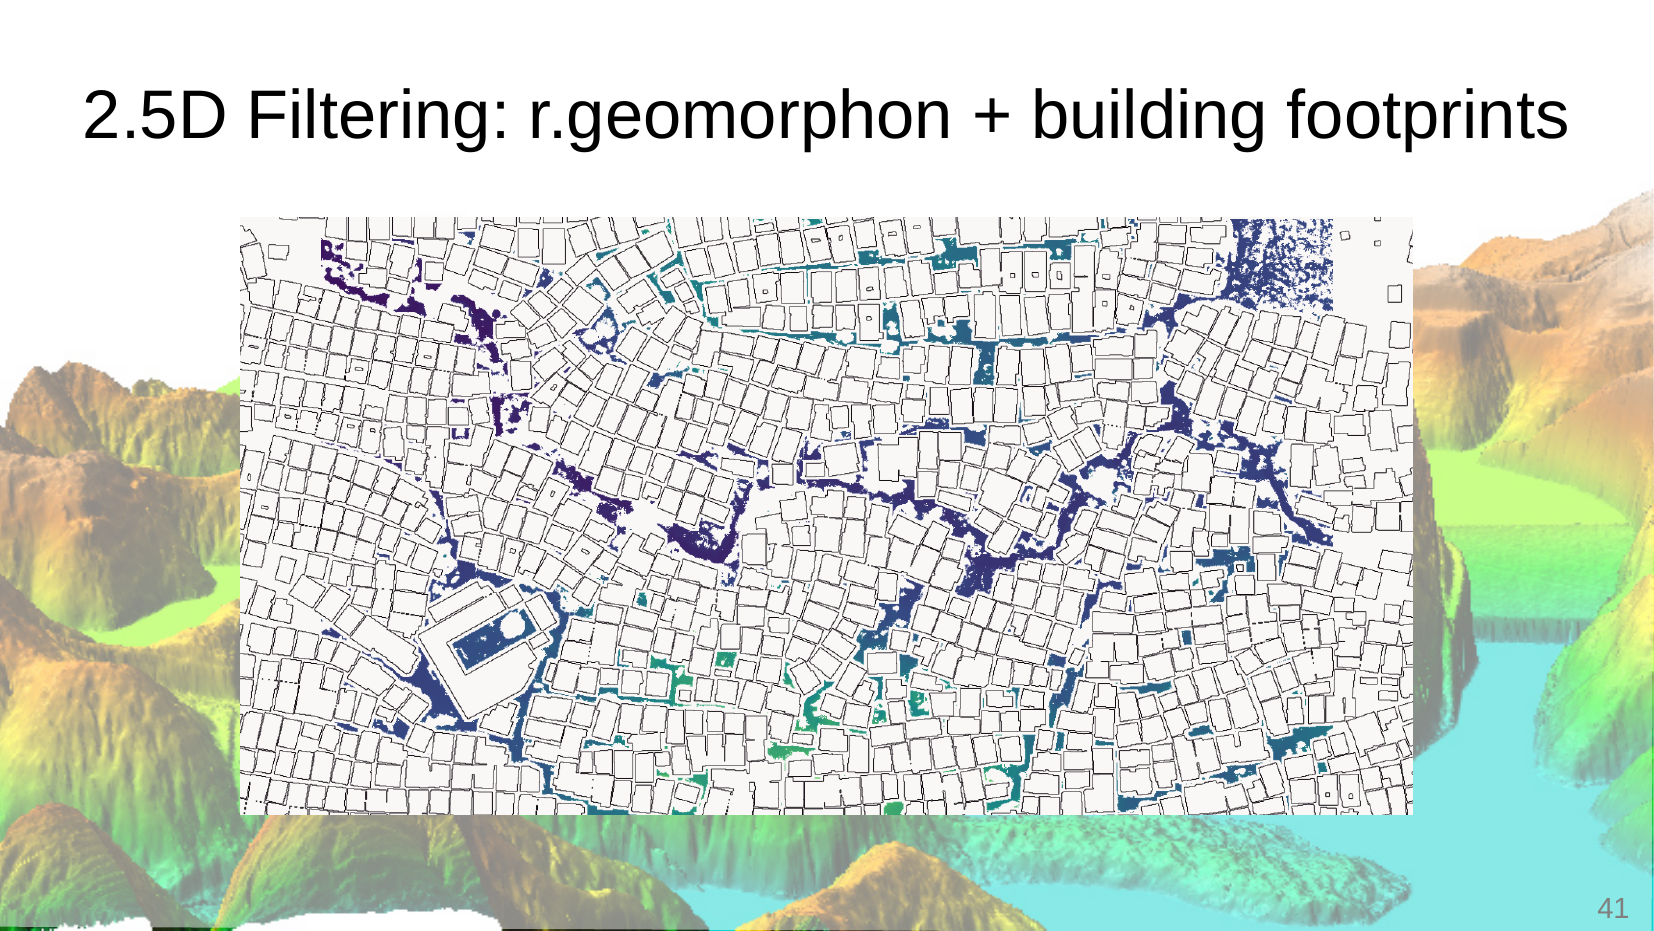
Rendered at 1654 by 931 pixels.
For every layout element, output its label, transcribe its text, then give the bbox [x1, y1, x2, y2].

picture [240, 217, 1413, 815]
picture [0, 0, 1654, 153]
picture [0, 927, 767, 931]
title 2.5D Filtering: r.geomorphon + building footprints [82, 36, 1571, 193]
list [0, 146, 1654, 931]
